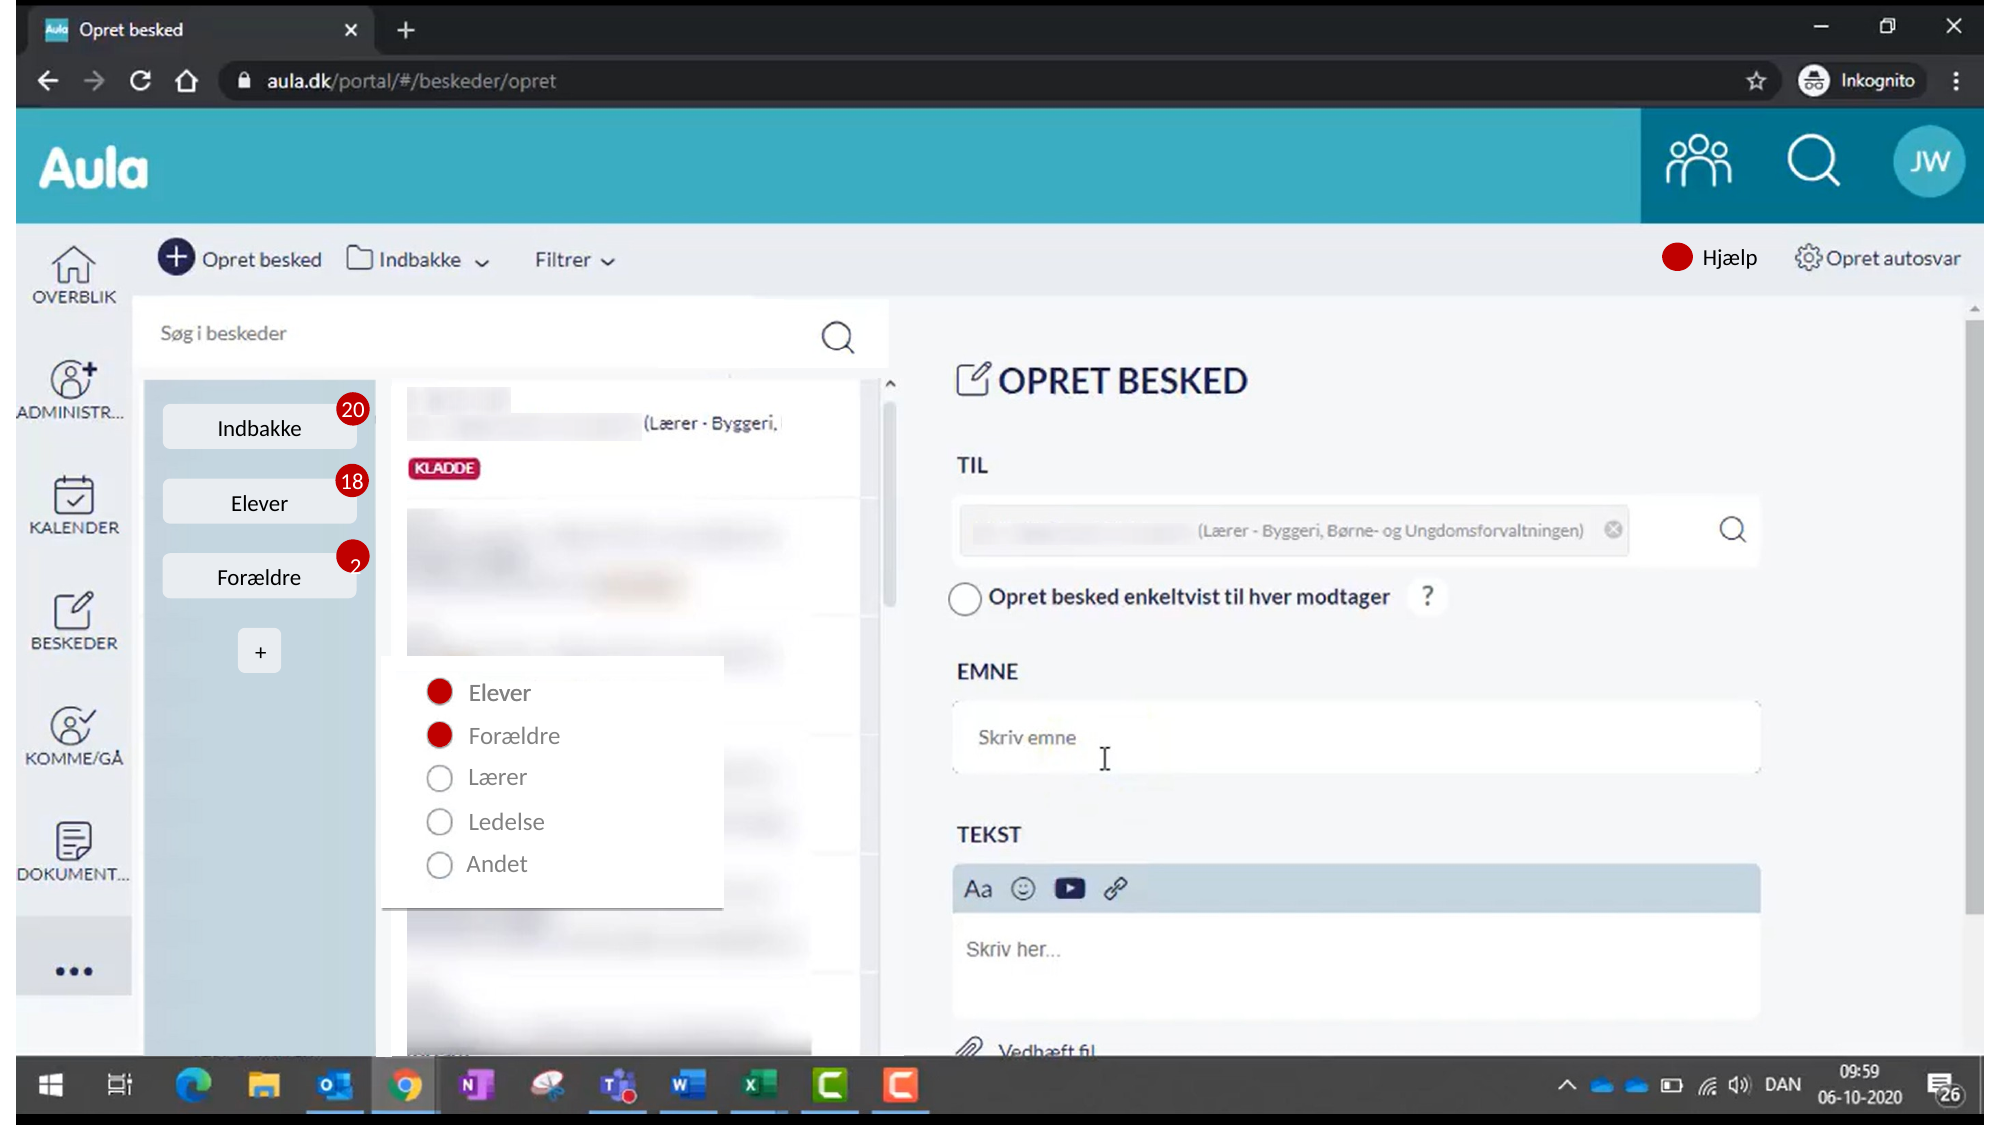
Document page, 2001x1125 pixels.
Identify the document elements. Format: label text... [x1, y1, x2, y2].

text_box 18 [325, 459, 397, 503]
text_box Elever [162, 478, 357, 524]
picture [1893, 126, 1965, 197]
picture [1785, 128, 1840, 186]
text_box [1662, 242, 1687, 271]
text_box Forældre [162, 553, 357, 599]
text_box Indbakke [162, 403, 357, 449]
text_box 20 [326, 387, 398, 431]
text_box Hjælp [1687, 235, 1774, 279]
text_box 2 [336, 539, 370, 573]
picture [16, 0, 1984, 1125]
text_box Elever [453, 669, 637, 715]
text_box + [237, 627, 282, 673]
text_box [427, 722, 452, 747]
text_box Ledelse [453, 798, 637, 844]
text_box [427, 678, 452, 704]
text_box Andet [451, 840, 634, 886]
picture [1666, 131, 1732, 191]
text_box Forældre [453, 715, 637, 758]
text_box Lærer [453, 752, 636, 798]
